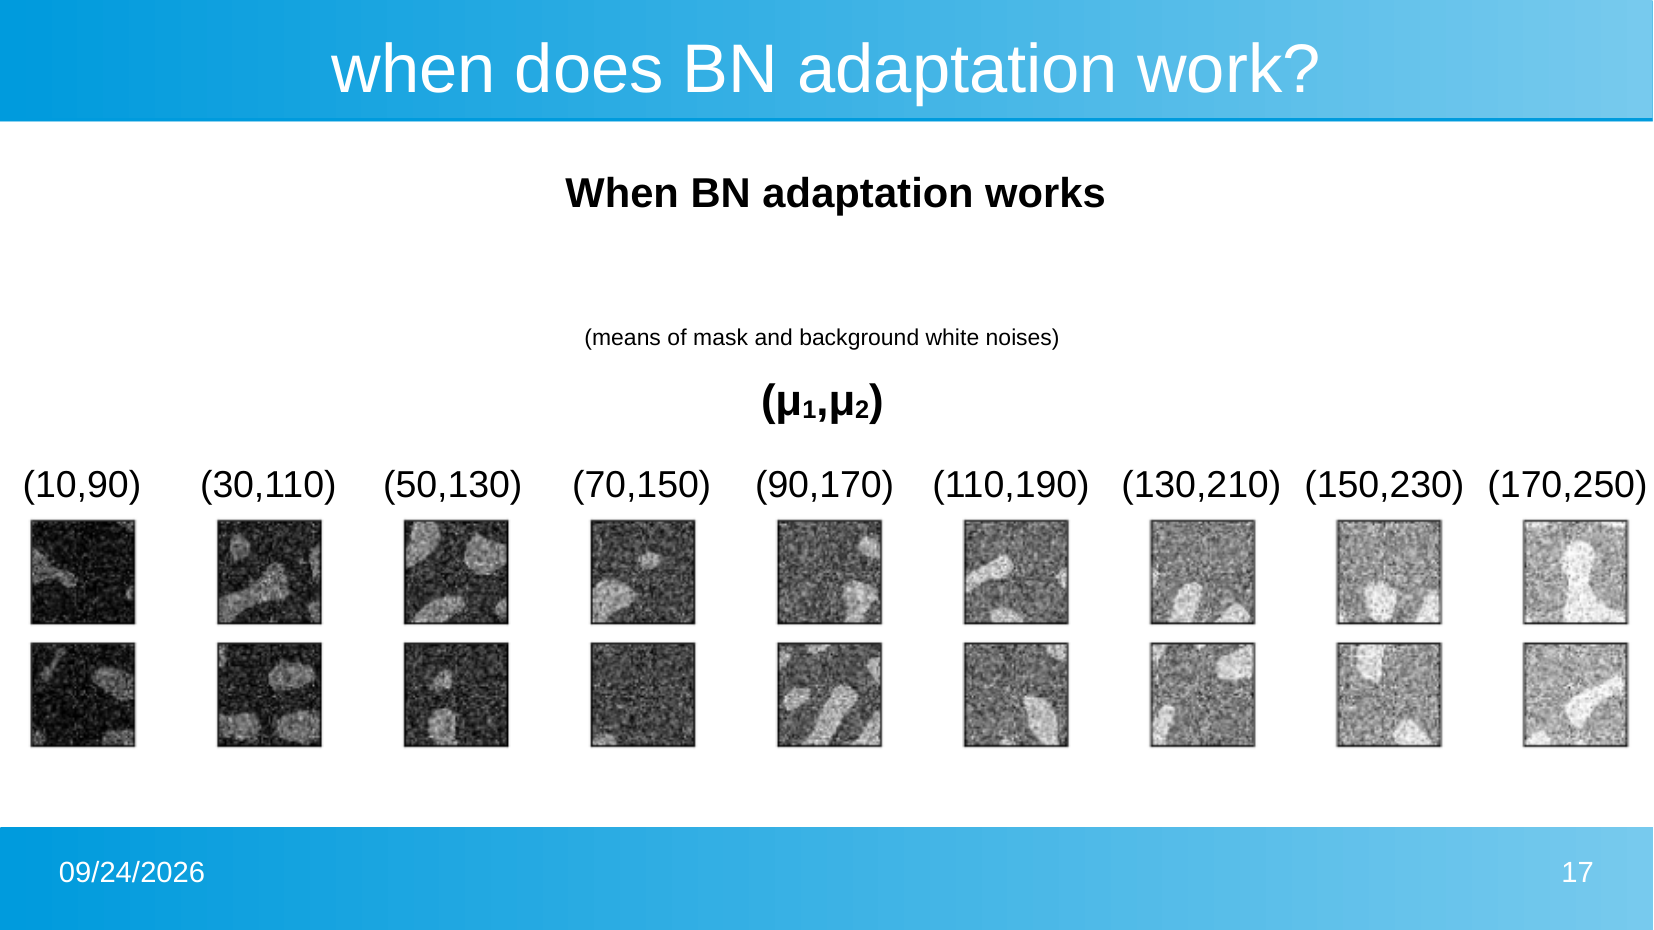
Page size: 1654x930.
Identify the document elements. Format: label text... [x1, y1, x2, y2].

text_box (150,230) [1289, 455, 1472, 513]
text_box (90,170) [740, 455, 910, 513]
text_box (70,150) [557, 455, 727, 513]
text_box When BN adaptation works [550, 162, 1122, 224]
text_box (30,110) [185, 455, 355, 513]
title when does BN adaptation work? [58, 29, 1594, 108]
text_box (110,190) [917, 455, 1106, 513]
text_box (170,250) [1472, 455, 1653, 513]
picture [23, 506, 1637, 757]
text_box (50,130) [368, 455, 538, 513]
text_box (means of mask and background white noises) (μ1,μ2) [569, 317, 1076, 433]
text_box (10,90) [7, 455, 157, 513]
text_box (130,210) [1106, 455, 1289, 513]
